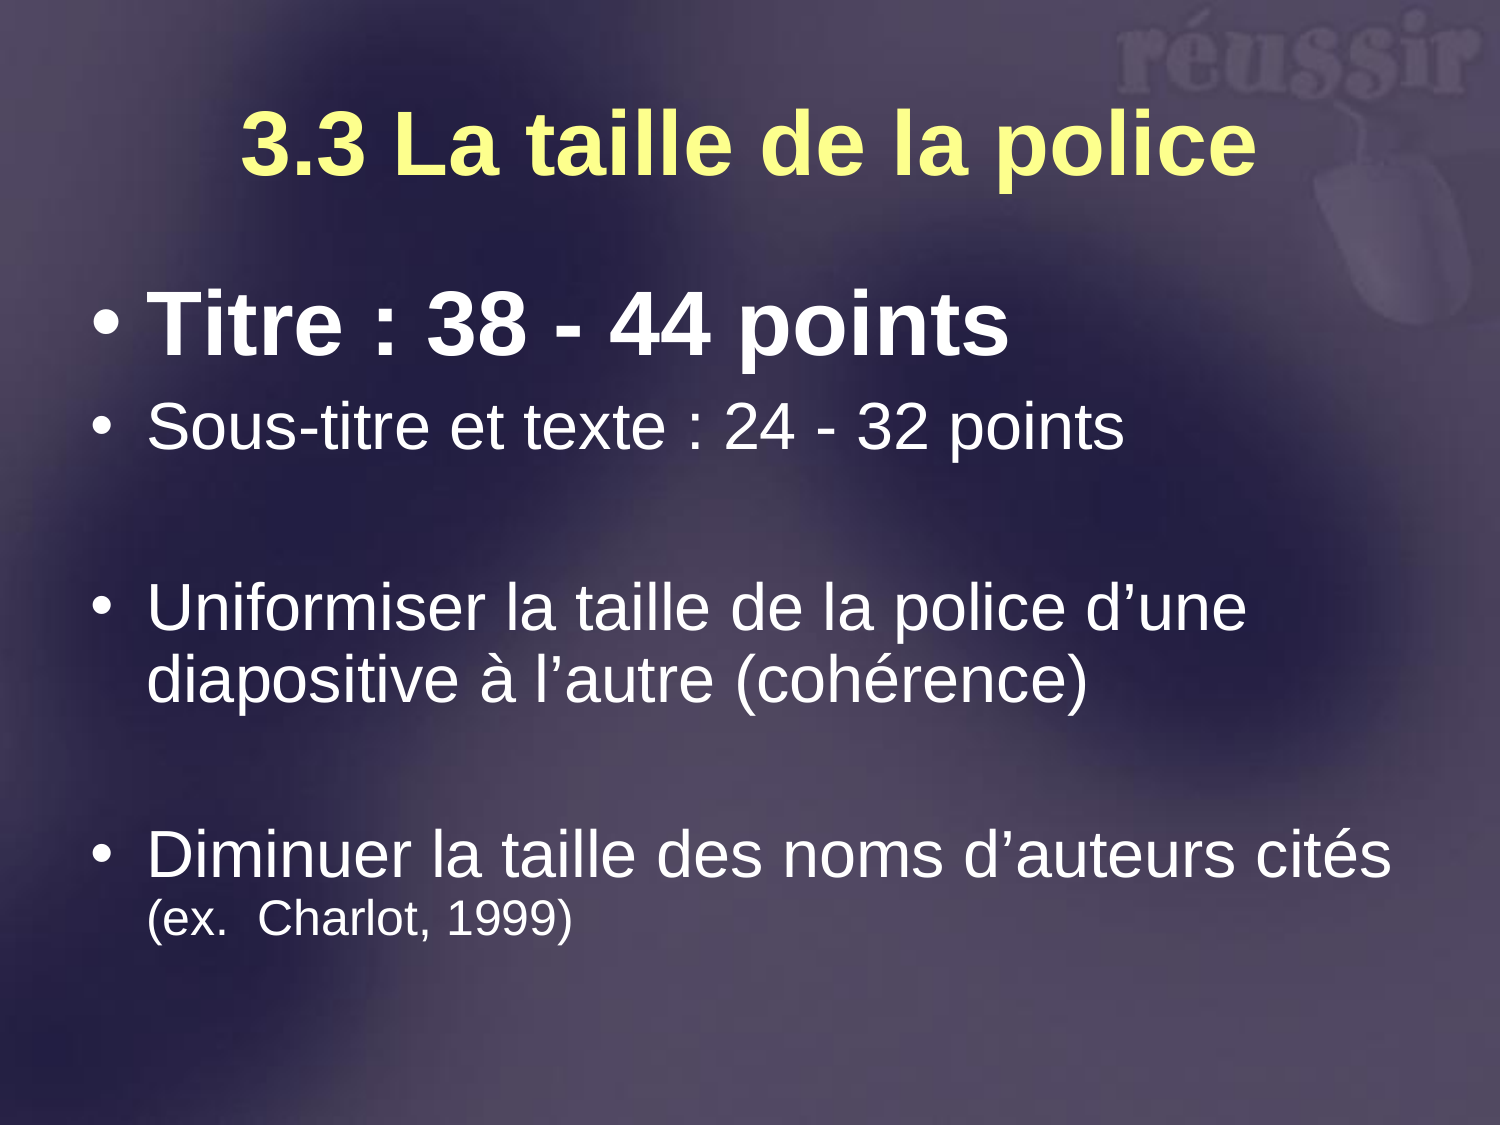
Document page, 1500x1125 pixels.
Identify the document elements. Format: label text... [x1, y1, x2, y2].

list Titre : 38 - 44 points Sous-titre et texte : 24 - 32 points Uniformiser la taille de la police d’une diapositive à l’autre (cohérence) Diminuer la taille des noms d’auteurs cités (ex. Charlot, 1999) [75, 268, 1426, 1012]
picture [0, 0, 1500, 1125]
title 3.3 La taille de la police [75, 45, 1426, 233]
